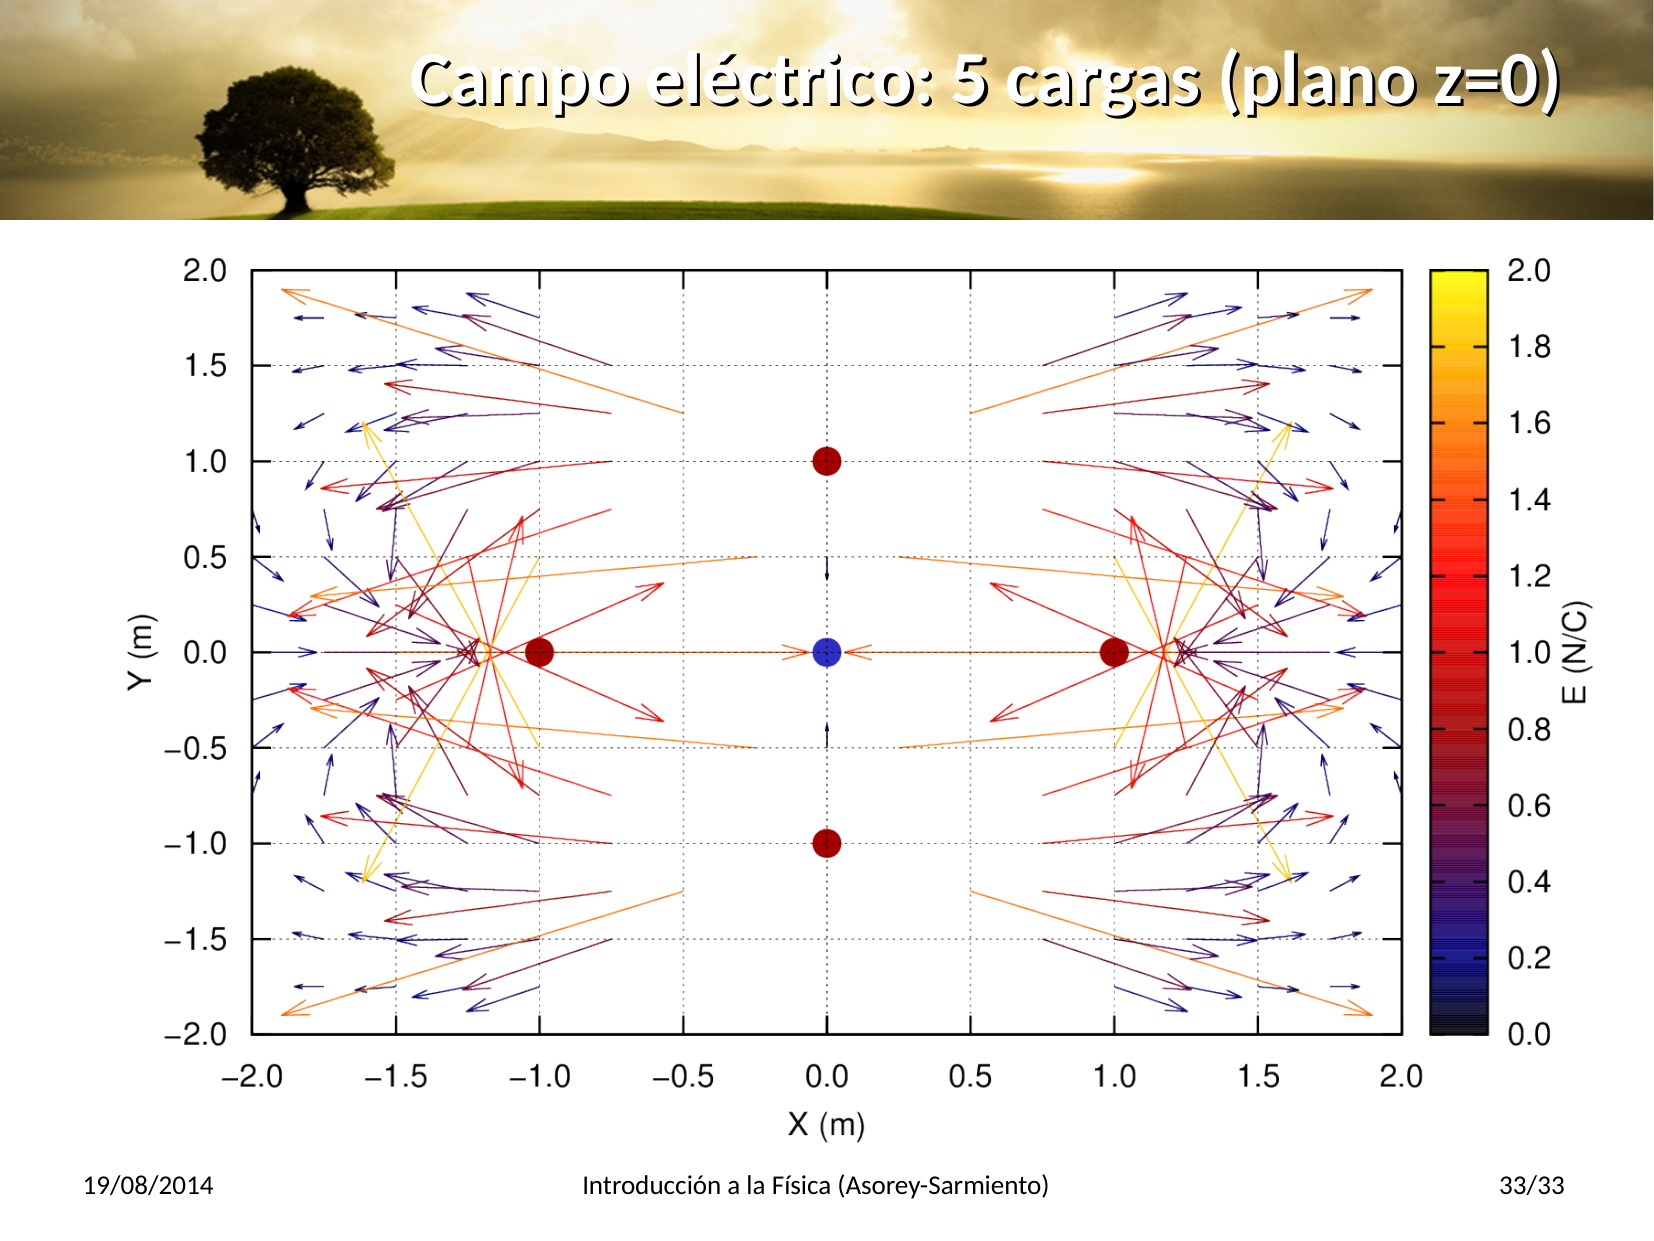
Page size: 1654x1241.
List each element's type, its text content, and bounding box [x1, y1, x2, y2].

title Campo eléctrico: 5 cargas (plano z=0) [75, 19, 1564, 89]
picture [0, 0, 1654, 1241]
